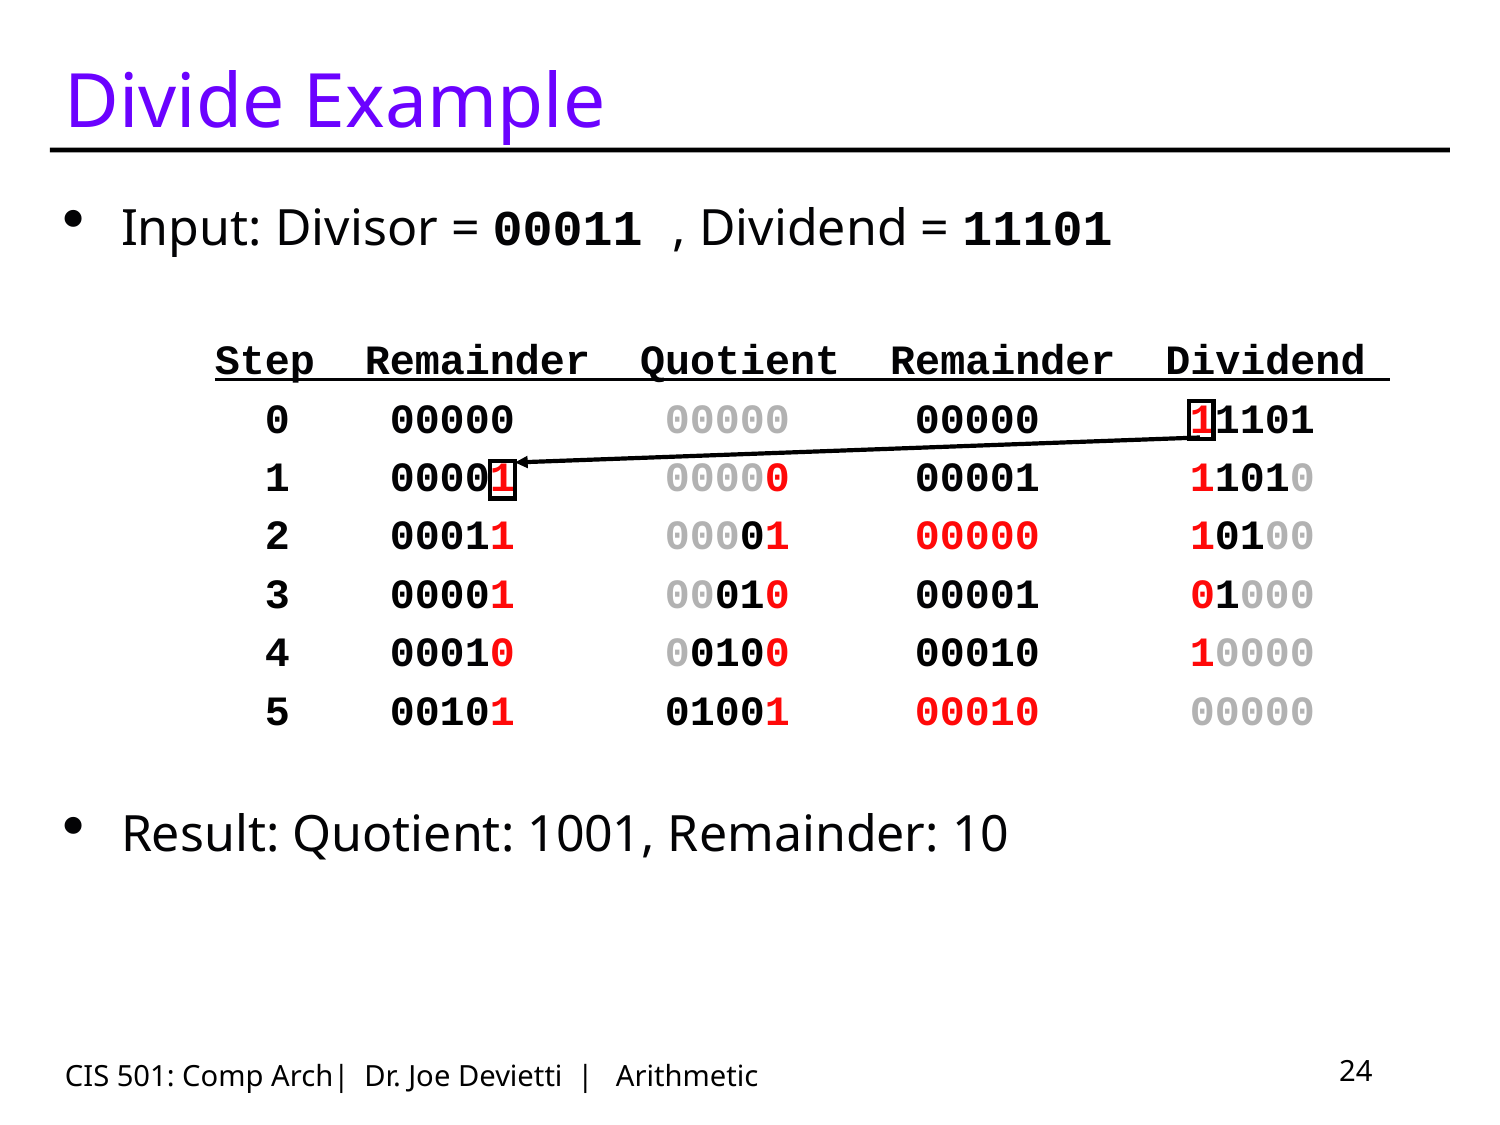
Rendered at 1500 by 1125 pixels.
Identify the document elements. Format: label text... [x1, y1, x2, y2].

text_box CIS 501: Comp Arch| Dr. Joe Devietti | Arithmetic [49, 1049, 988, 1100]
text_box Input: Divisor = 00011 , Dividend = 11101 Step Remainder Quotient Remainder Dividend 0 00000 00000 00000 11101 1 00001 00000 00001 11010 2 00011 00001 00000 10100 3 00001 00010 00001 01000 4 00010 00100 00010 10000 5 00101 01001 00010 00000 Result: Quotient: 1001, Remainder: 10 [49, 187, 1450, 1025]
text_box <number> [1074, 1049, 1388, 1100]
text_box Divide Example [49, 37, 1363, 150]
